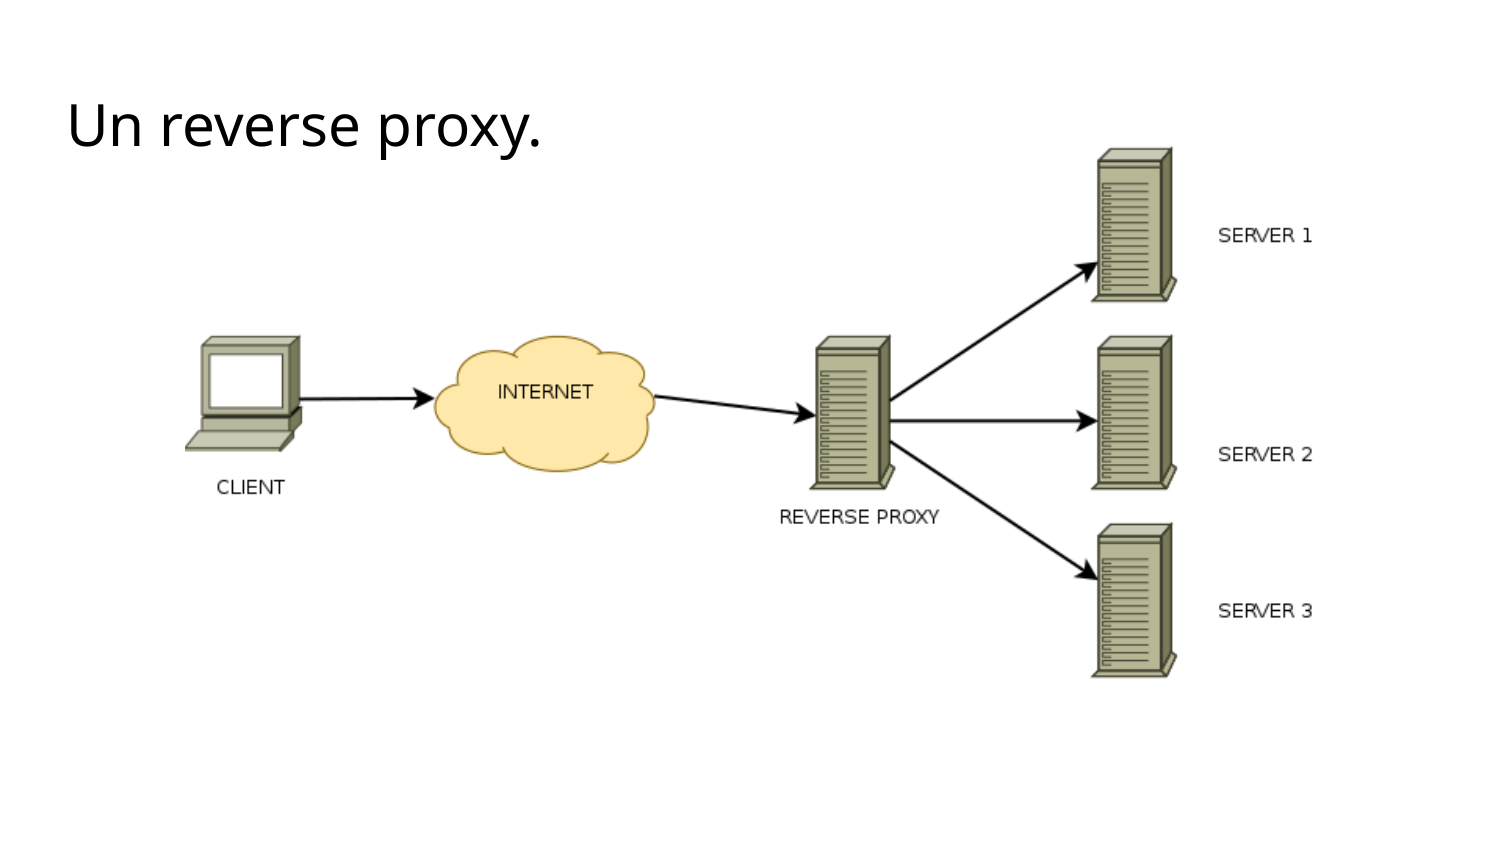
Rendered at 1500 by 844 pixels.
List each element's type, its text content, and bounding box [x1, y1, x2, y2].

picture [185, 167, 1315, 707]
title Un reverse proxy. [51, 72, 1449, 167]
